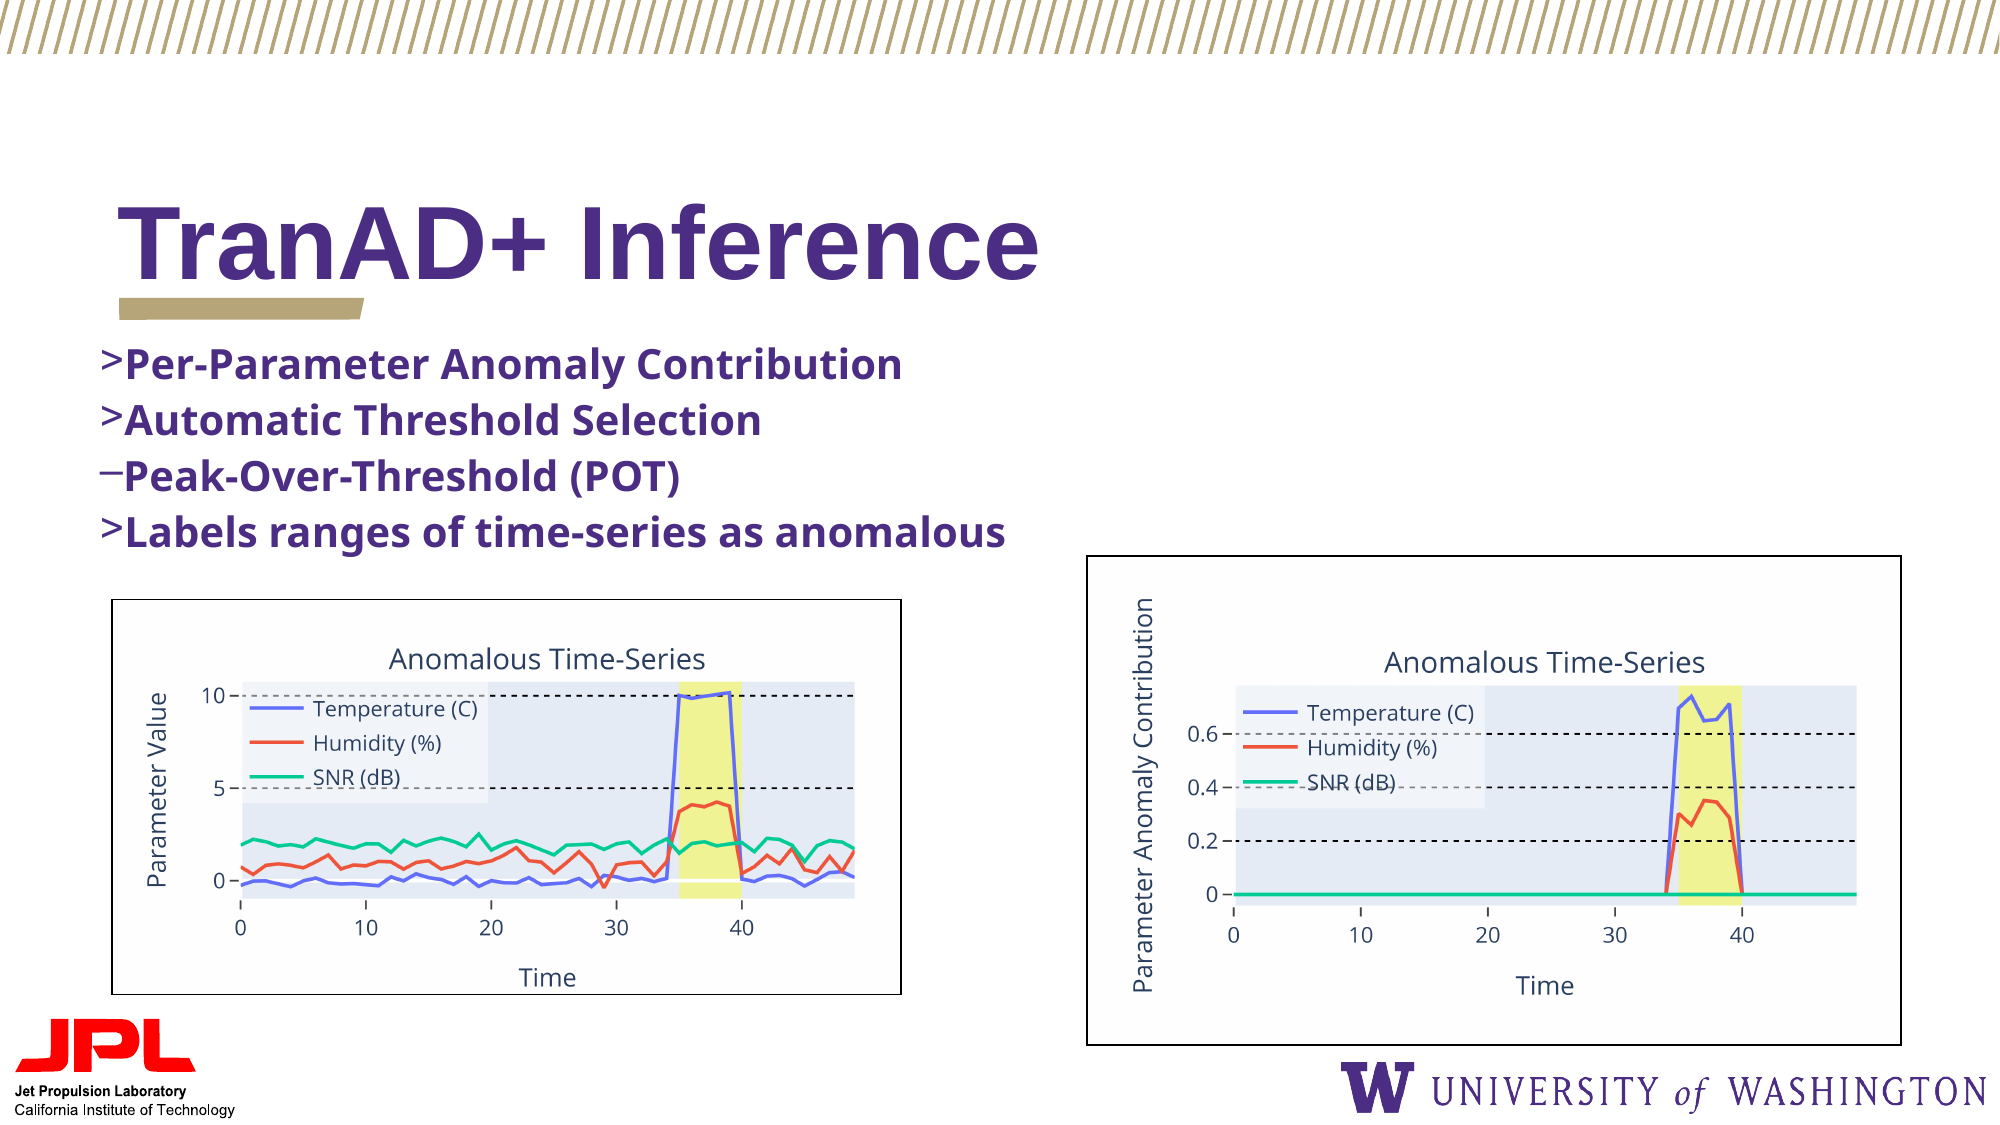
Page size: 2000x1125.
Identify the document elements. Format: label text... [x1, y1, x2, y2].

title TranAD+ Inference [117, 112, 1918, 300]
list Per-Parameter Anomaly Contribution Automatic Threshold Selection Peak-Over-Threshold (POT) Labels ranges of time-series as anomalous [99, 337, 1088, 976]
picture [1087, 556, 1901, 1045]
picture [112, 976, 901, 994]
